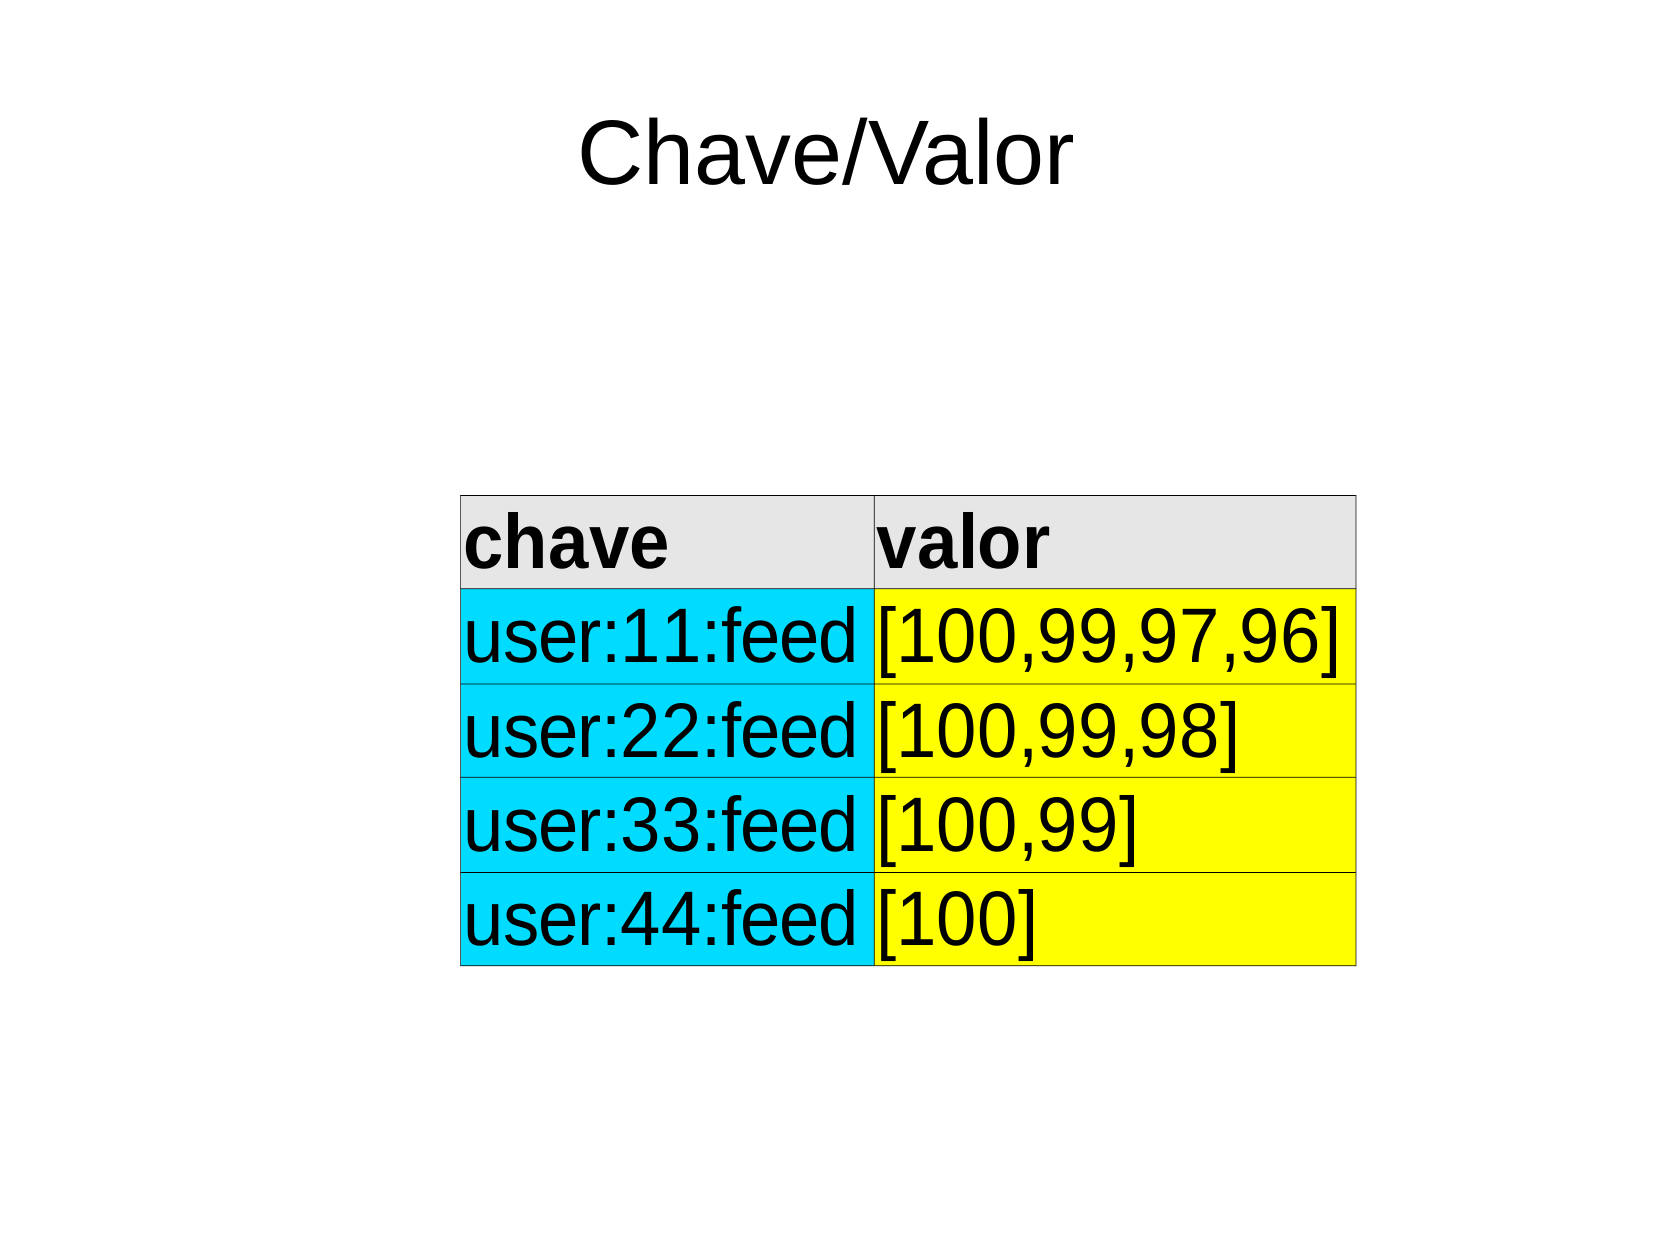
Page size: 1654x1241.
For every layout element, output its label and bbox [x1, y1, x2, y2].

chart [1025, 749, 1032, 767]
chart [881, 701, 896, 767]
chart [608, 716, 615, 724]
chart [708, 716, 715, 724]
chart [743, 715, 777, 758]
chart [460, 495, 1357, 767]
chart [1040, 703, 1074, 758]
chart [665, 703, 698, 757]
chart [821, 701, 854, 758]
chart [541, 715, 575, 758]
chart [1141, 703, 1175, 758]
chart [782, 715, 816, 758]
chart [624, 703, 657, 757]
chart [1081, 703, 1115, 758]
chart [468, 716, 498, 758]
chart [1221, 701, 1235, 767]
chart [708, 749, 715, 757]
chart [1126, 749, 1133, 767]
chart [980, 703, 1015, 758]
chart [939, 703, 974, 758]
chart [722, 701, 741, 757]
chart [902, 704, 933, 757]
chart [1182, 703, 1216, 758]
chart [582, 715, 600, 757]
chart [505, 716, 537, 758]
chart [608, 749, 615, 757]
